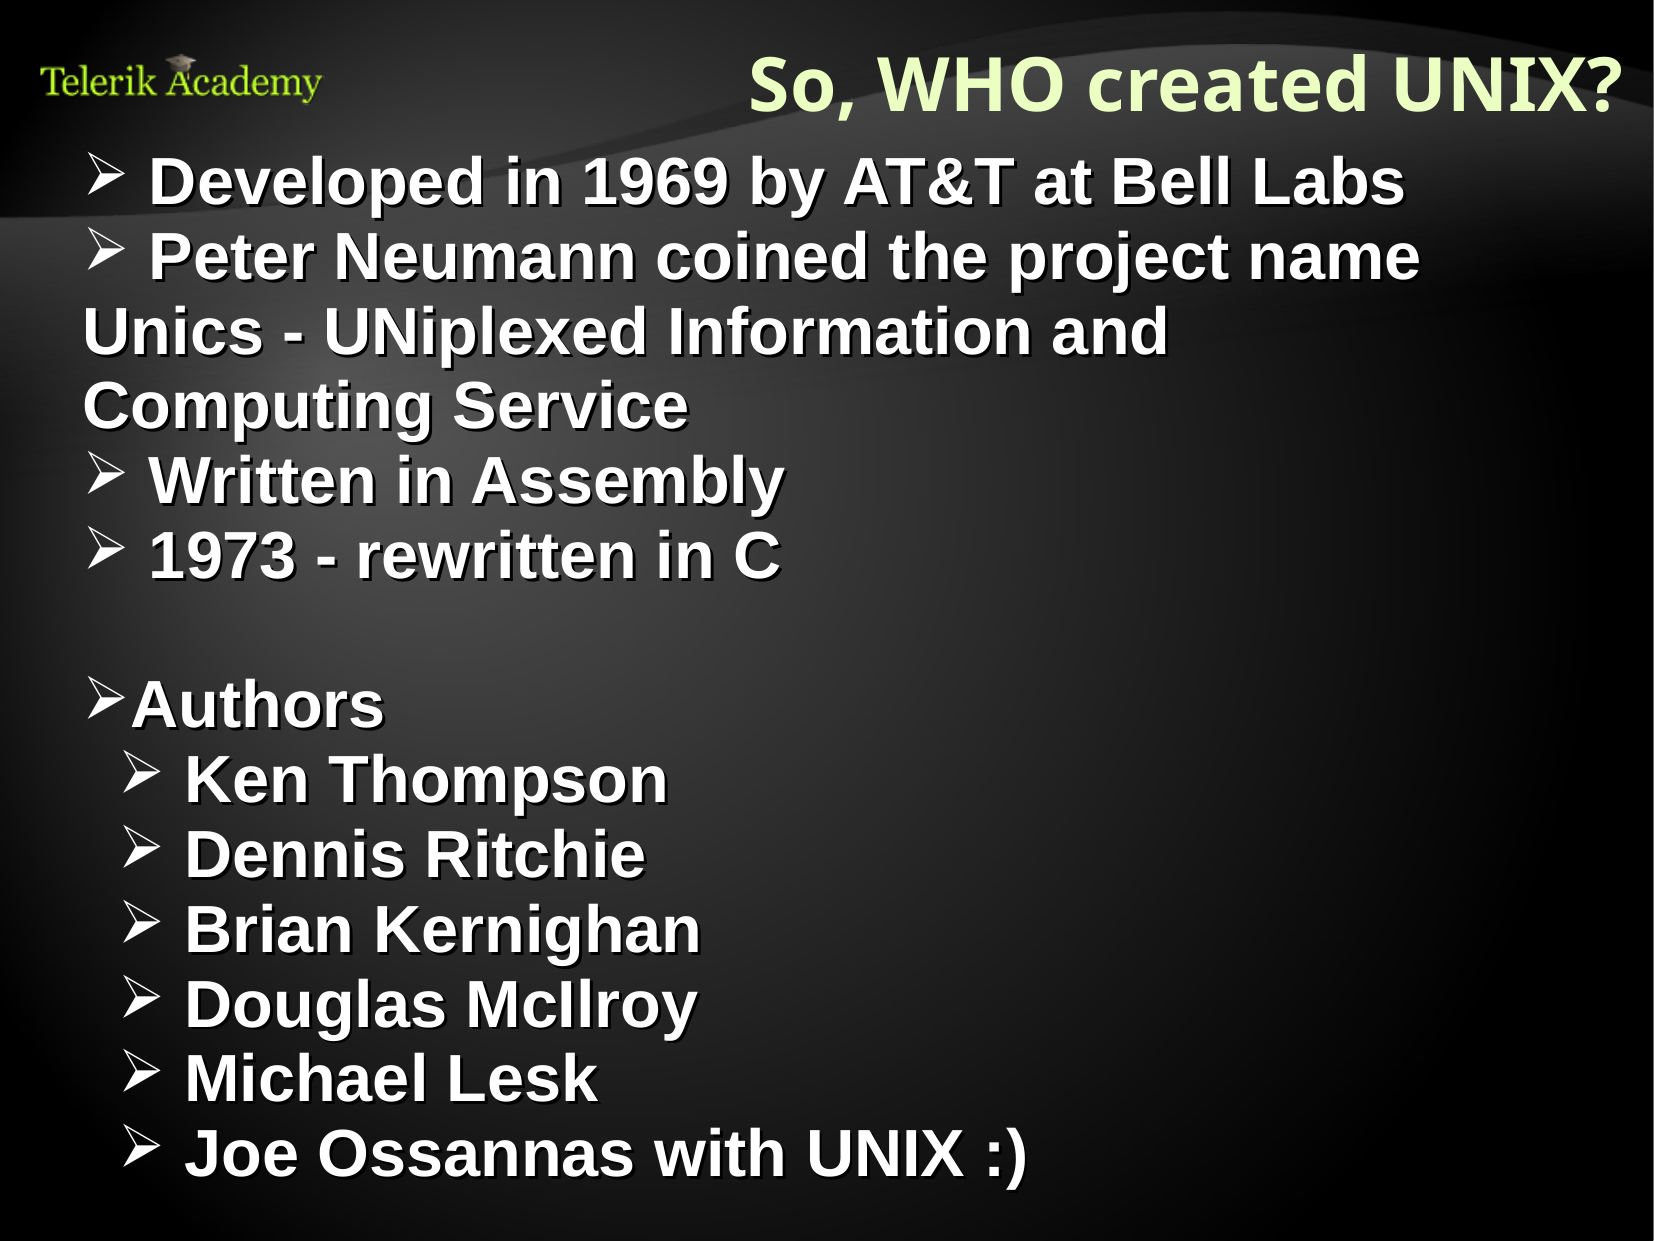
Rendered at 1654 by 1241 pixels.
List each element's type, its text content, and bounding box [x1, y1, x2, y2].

subtitle Developed in 1969 by AT&T at Bell Labs Peter Neumann coined the project name Unics - UNiplexed Information and Computing Service Written in Assembly 1973 - rewritten in C Authors Ken Thompson Dennis Ritchie Brian Kernighan Douglas McIlroy Michael Lesk Joe Ossannas with UNIX :) [82, 144, 1538, 1191]
picture [0, 0, 1654, 1241]
title So, WHO created UNIX? [135, 0, 1624, 186]
